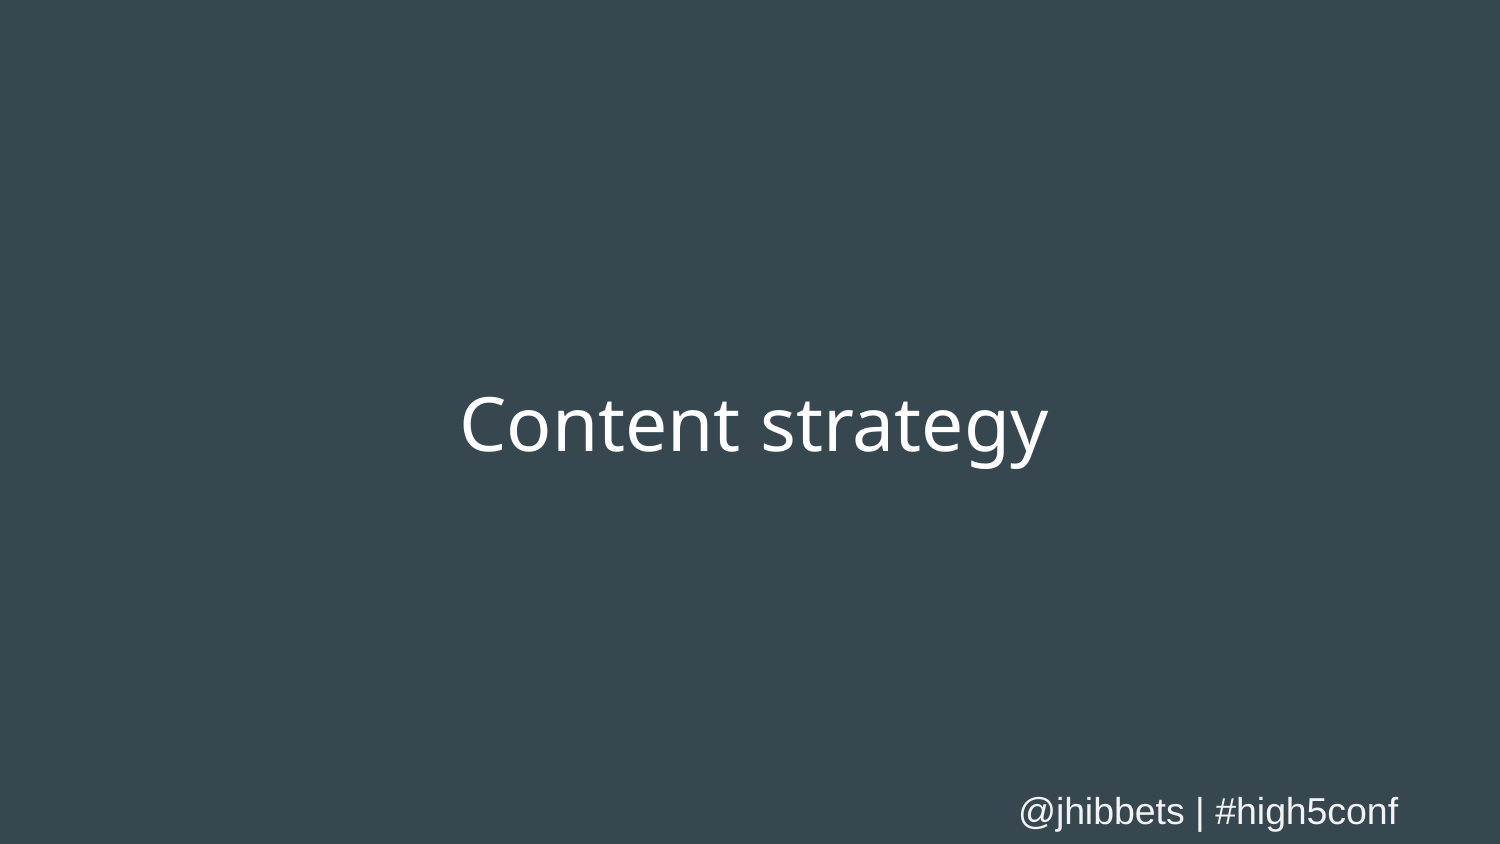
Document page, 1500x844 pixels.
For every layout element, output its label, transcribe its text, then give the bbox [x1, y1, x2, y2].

title Content strategy [110, 351, 1399, 493]
